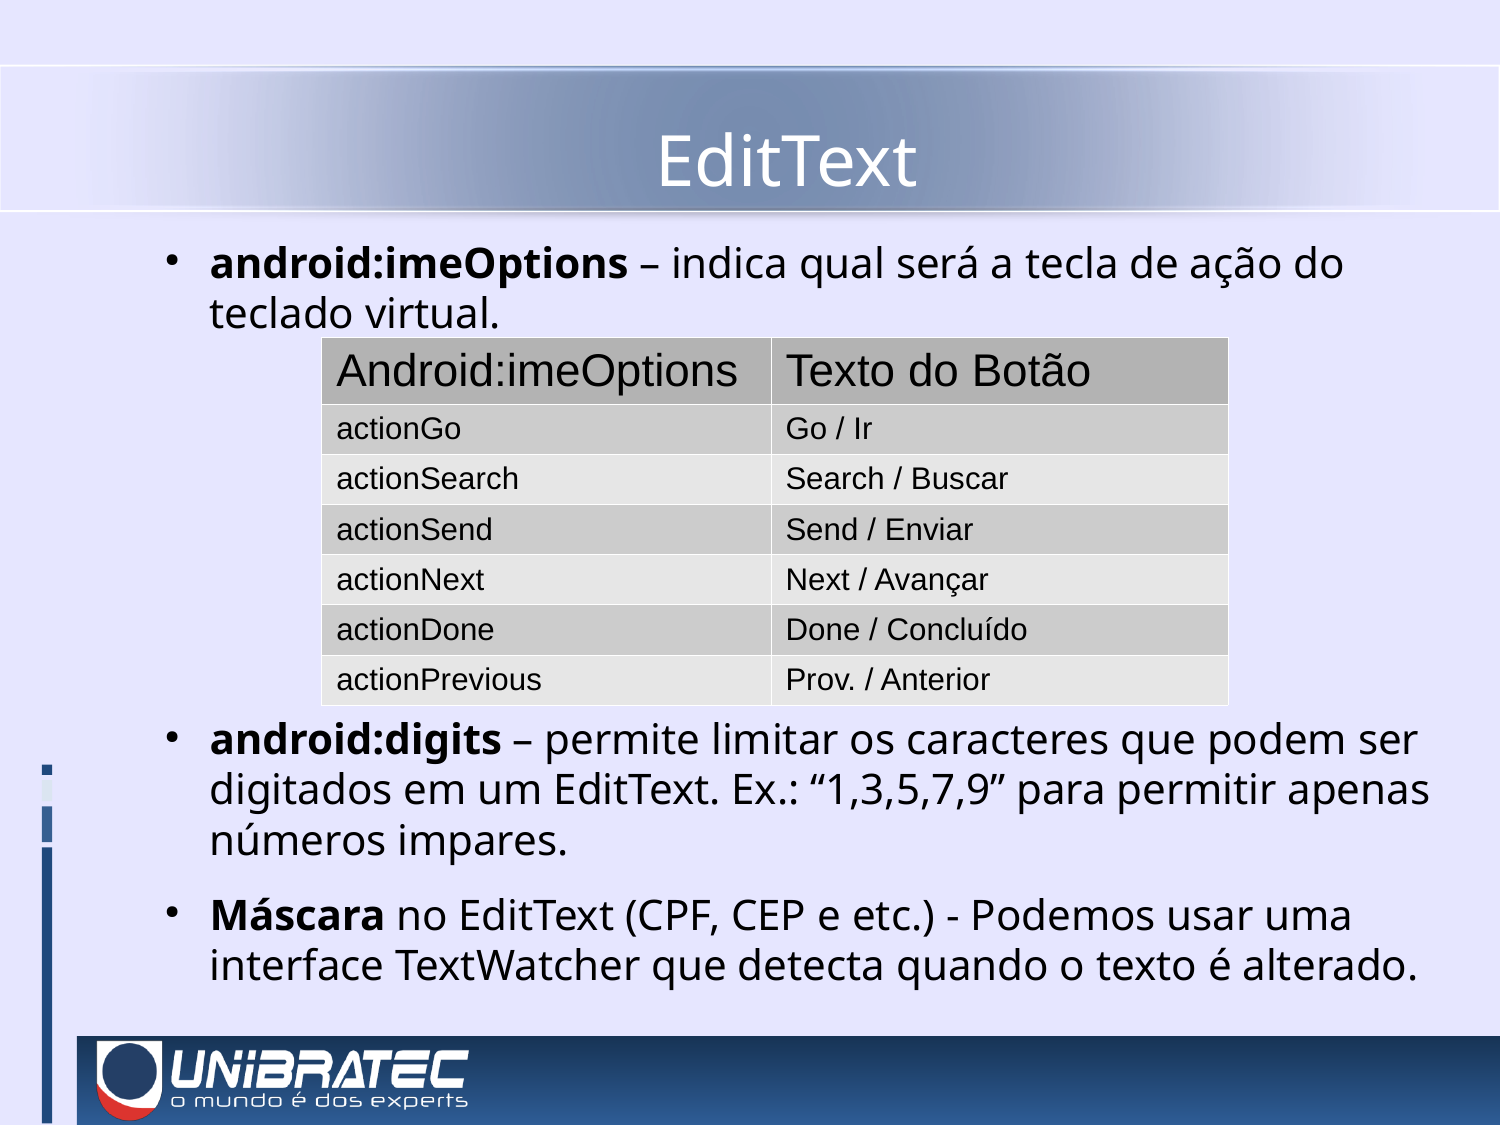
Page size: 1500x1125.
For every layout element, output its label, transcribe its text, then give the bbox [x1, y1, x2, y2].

list android:imeOptions – indica qual será a tecla de ação do teclado virtual. android:digits – permite limitar os caracteres que podem ser digitados em um EditText. Ex.: “1,3,5,7,9” para permitir apenas números impares. Máscara no EditText (CPF, CEP e etc.) - Podemos usar uma interface TextWatcher que detecta quando o texto é alterado. [150, 236, 1441, 1028]
table_cell Done / Concluído [772, 605, 1228, 655]
table_cell actionNext [322, 555, 771, 604]
table_header Android:imeOptions [322, 338, 771, 404]
table_cell Next / Avançar [772, 555, 1228, 604]
table_cell Go / Ir [772, 405, 1228, 454]
table_cell Prov. / Anterior [772, 656, 1228, 705]
table_cell actionGo [322, 405, 771, 454]
table_cell Send / Enviar [772, 505, 1228, 554]
table_cell actionPrevious [322, 656, 771, 705]
picture [96, 1040, 469, 1121]
title EditText [150, 84, 1424, 233]
picture [0, 58, 1500, 227]
table_cell actionDone [322, 605, 771, 655]
table_cell actionSearch [322, 455, 771, 504]
table_header Texto do Botão [772, 338, 1228, 404]
table_cell Search / Buscar [772, 455, 1228, 504]
table_cell actionSend [322, 505, 771, 554]
